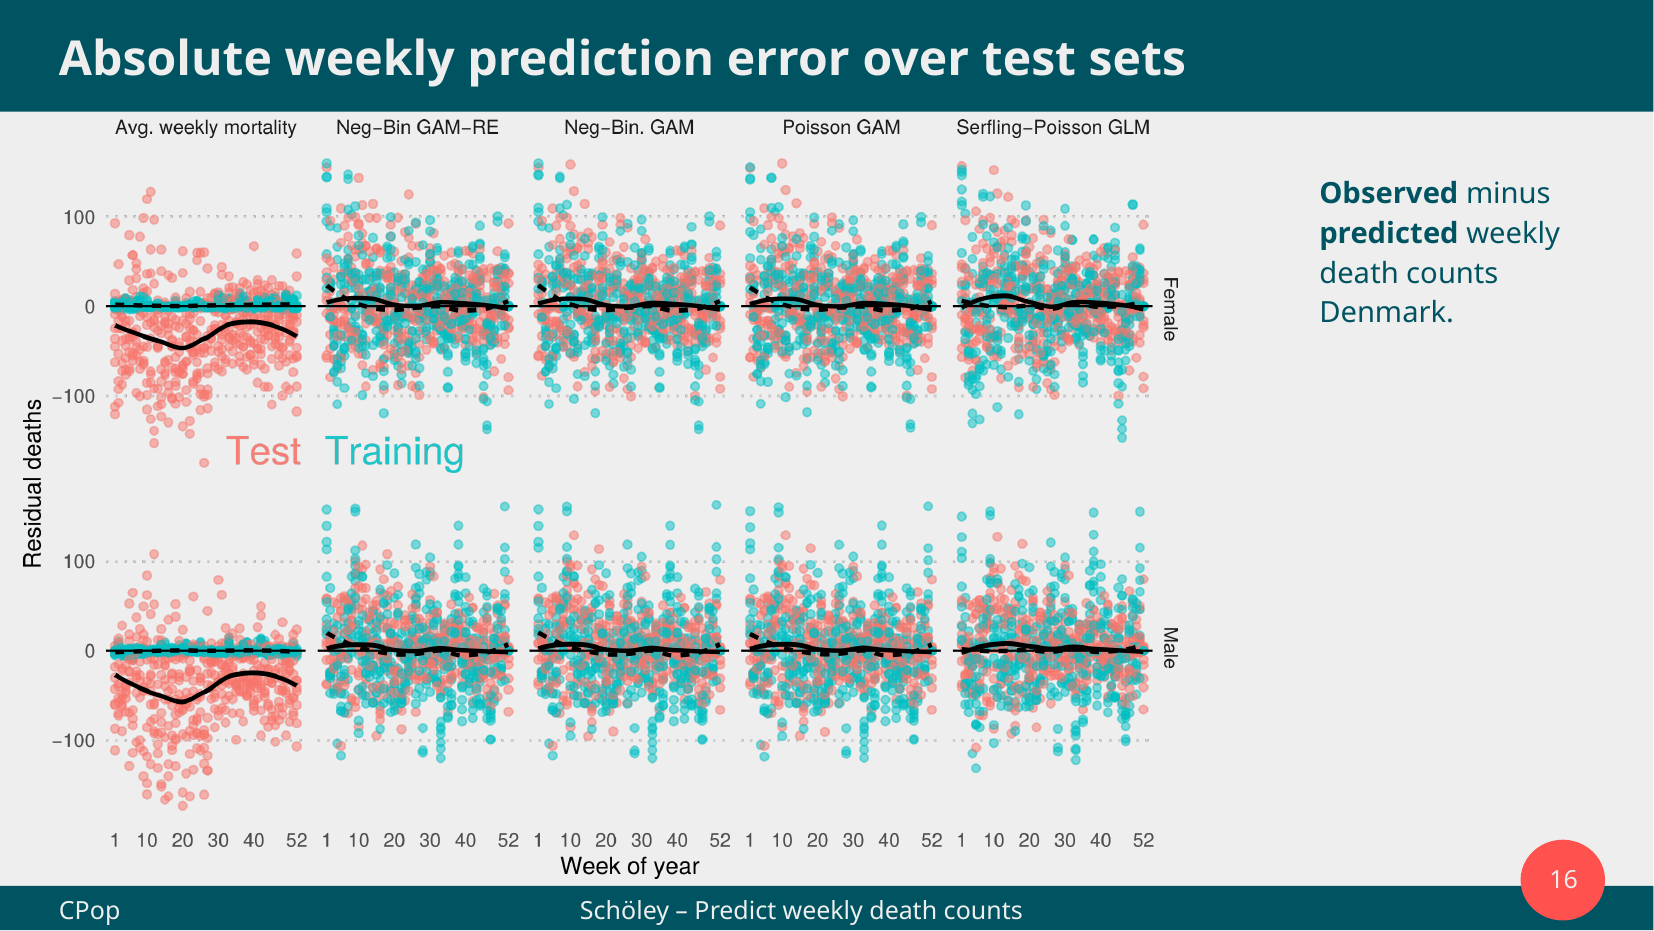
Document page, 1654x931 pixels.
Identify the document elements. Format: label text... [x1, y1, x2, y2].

text_box Observed minus predicted weekly death counts Denmark. [1304, 165, 1651, 490]
picture [23, 119, 1178, 879]
title Absolute weekly prediction error over test sets [58, 0, 1595, 116]
